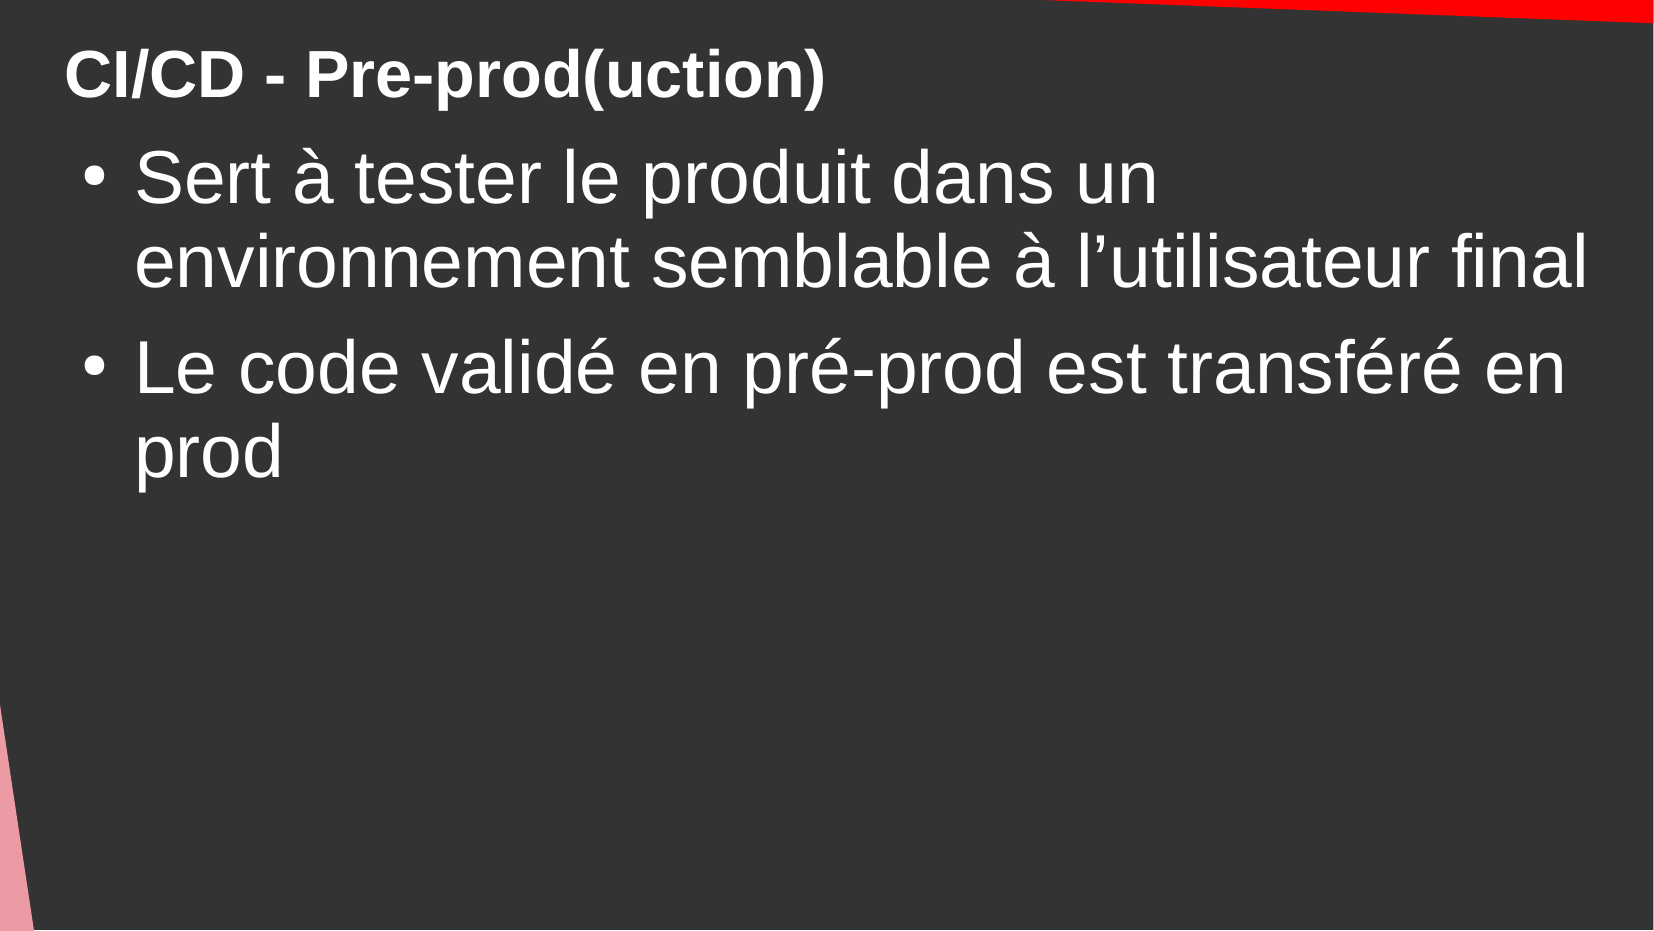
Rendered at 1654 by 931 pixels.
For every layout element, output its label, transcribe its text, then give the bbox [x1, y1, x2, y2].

list Sert à tester le produit dans un environnement semblable à l’utilisateur final Le code validé en pré-prod est transféré en prod [63, 135, 1607, 709]
title CI/CD - Pre-prod(uction) [64, 37, 1471, 119]
text_box [1042, 0, 1654, 24]
text_box [0, 704, 35, 931]
